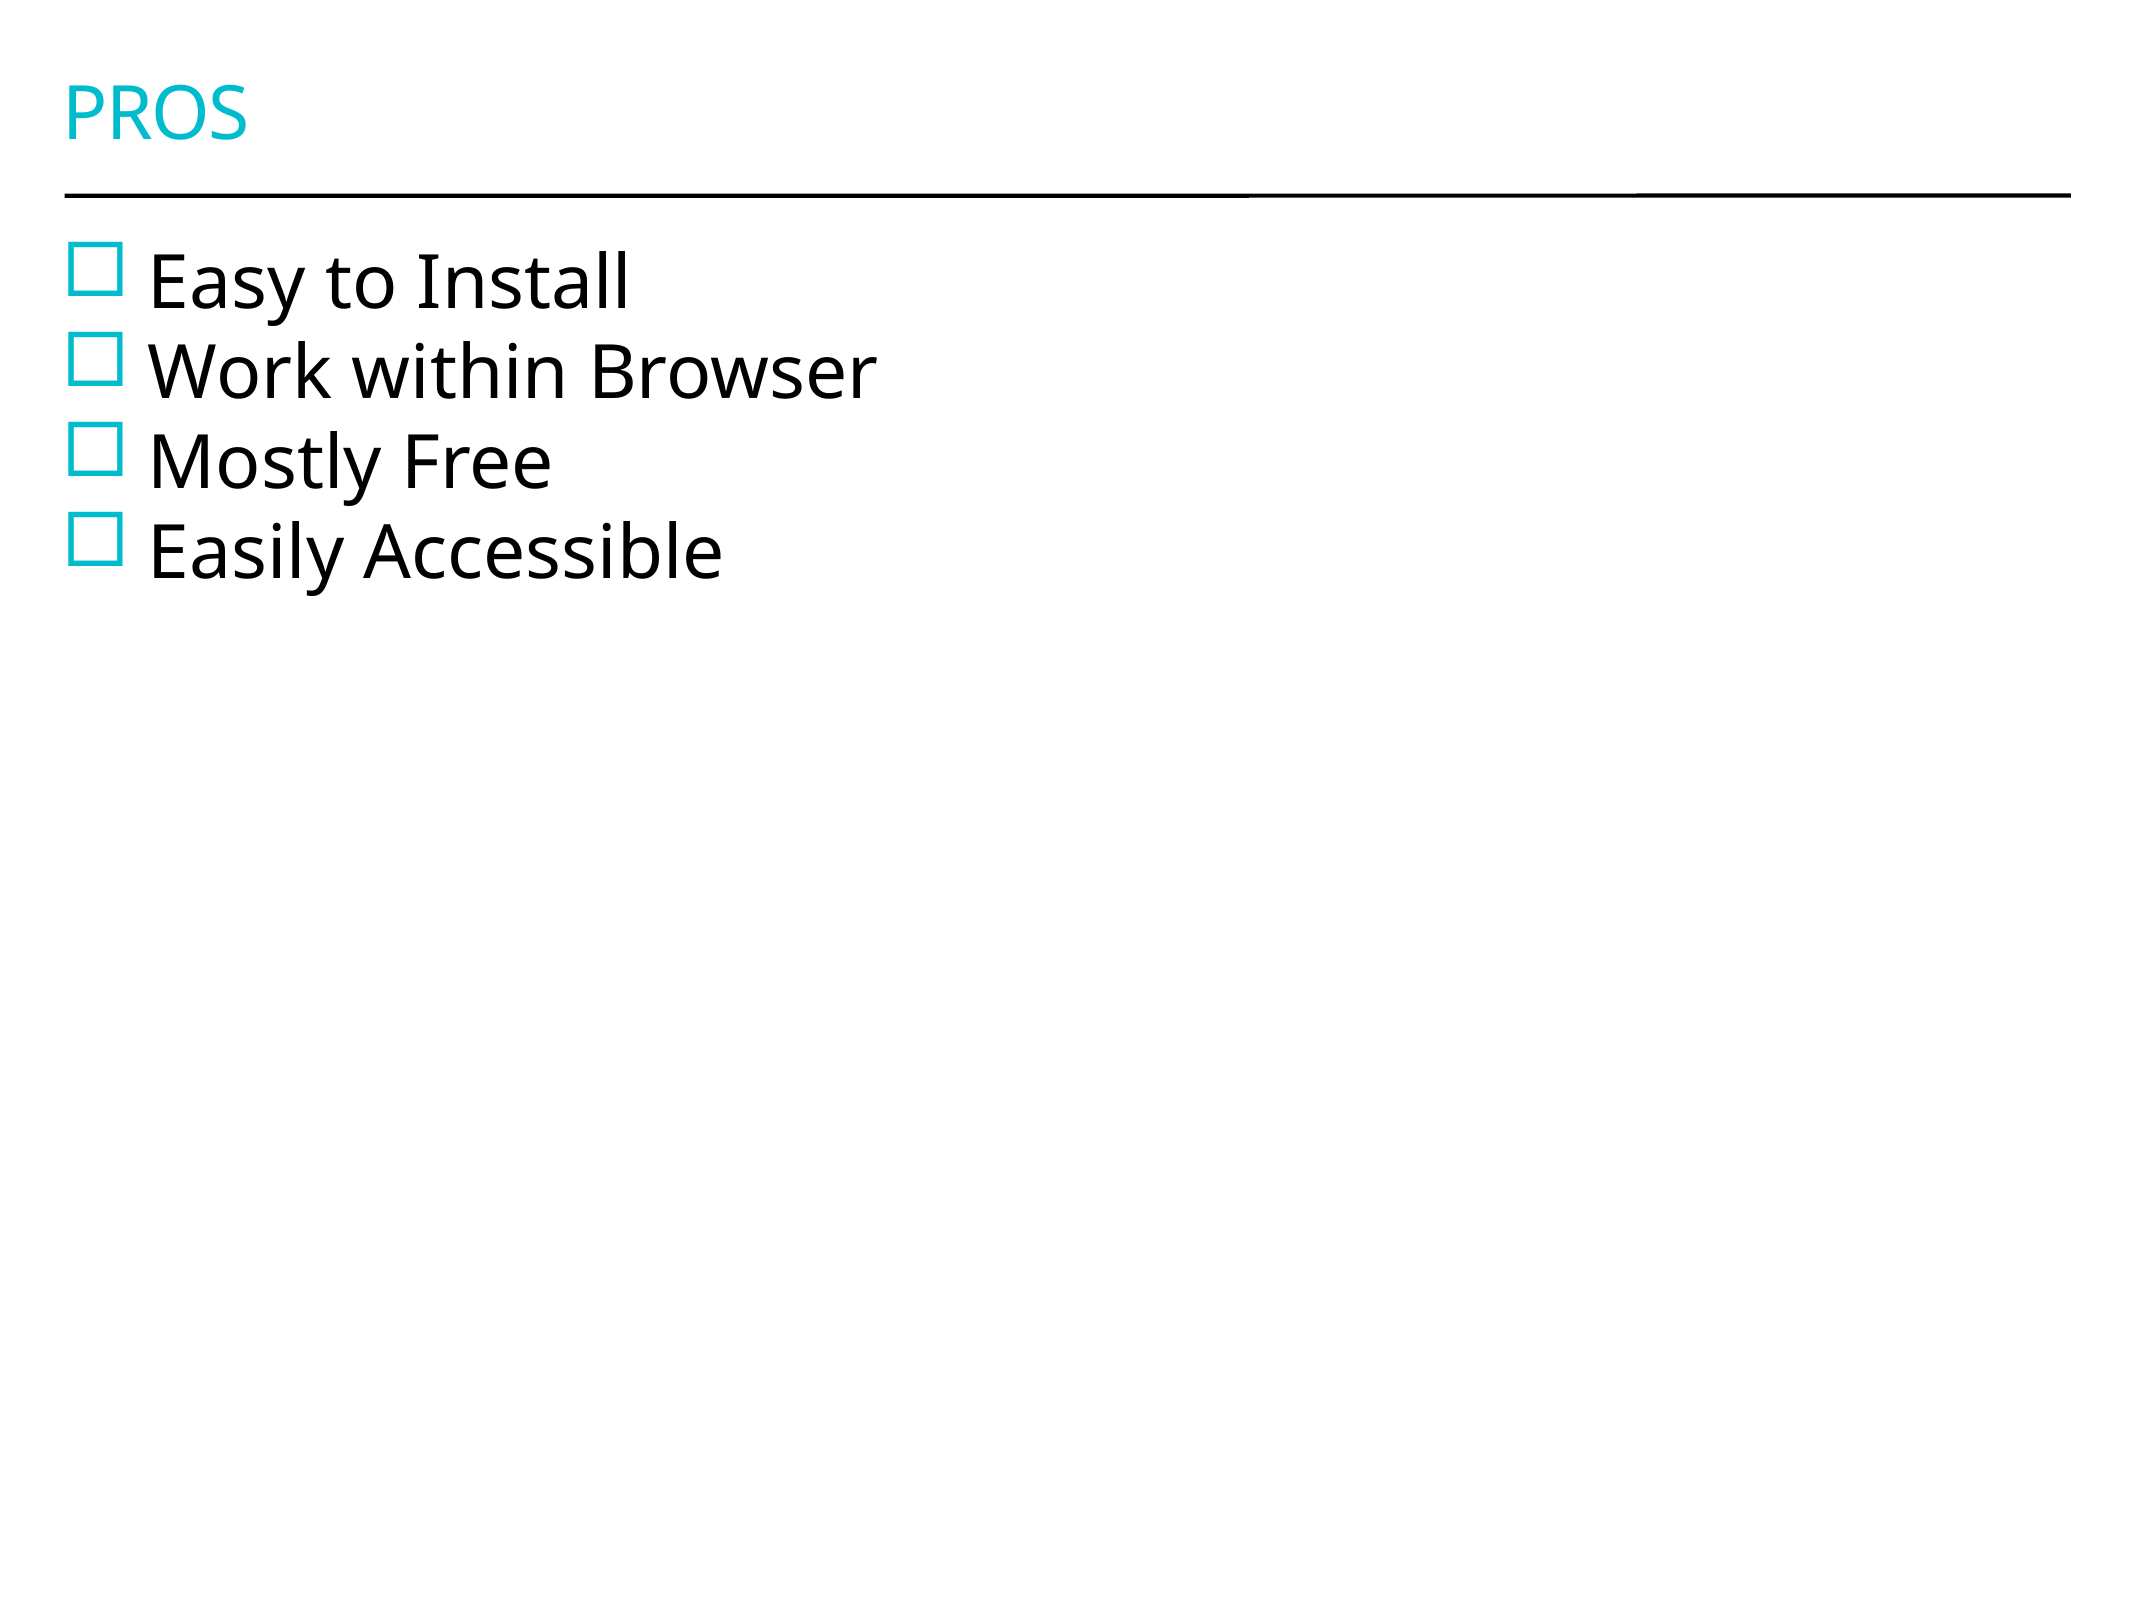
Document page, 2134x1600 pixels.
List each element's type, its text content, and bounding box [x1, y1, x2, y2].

text_box Easy to Install Work within Browser Mostly Free Easily Accessible [62, 233, 2071, 1486]
text_box pros [62, 49, 2071, 169]
